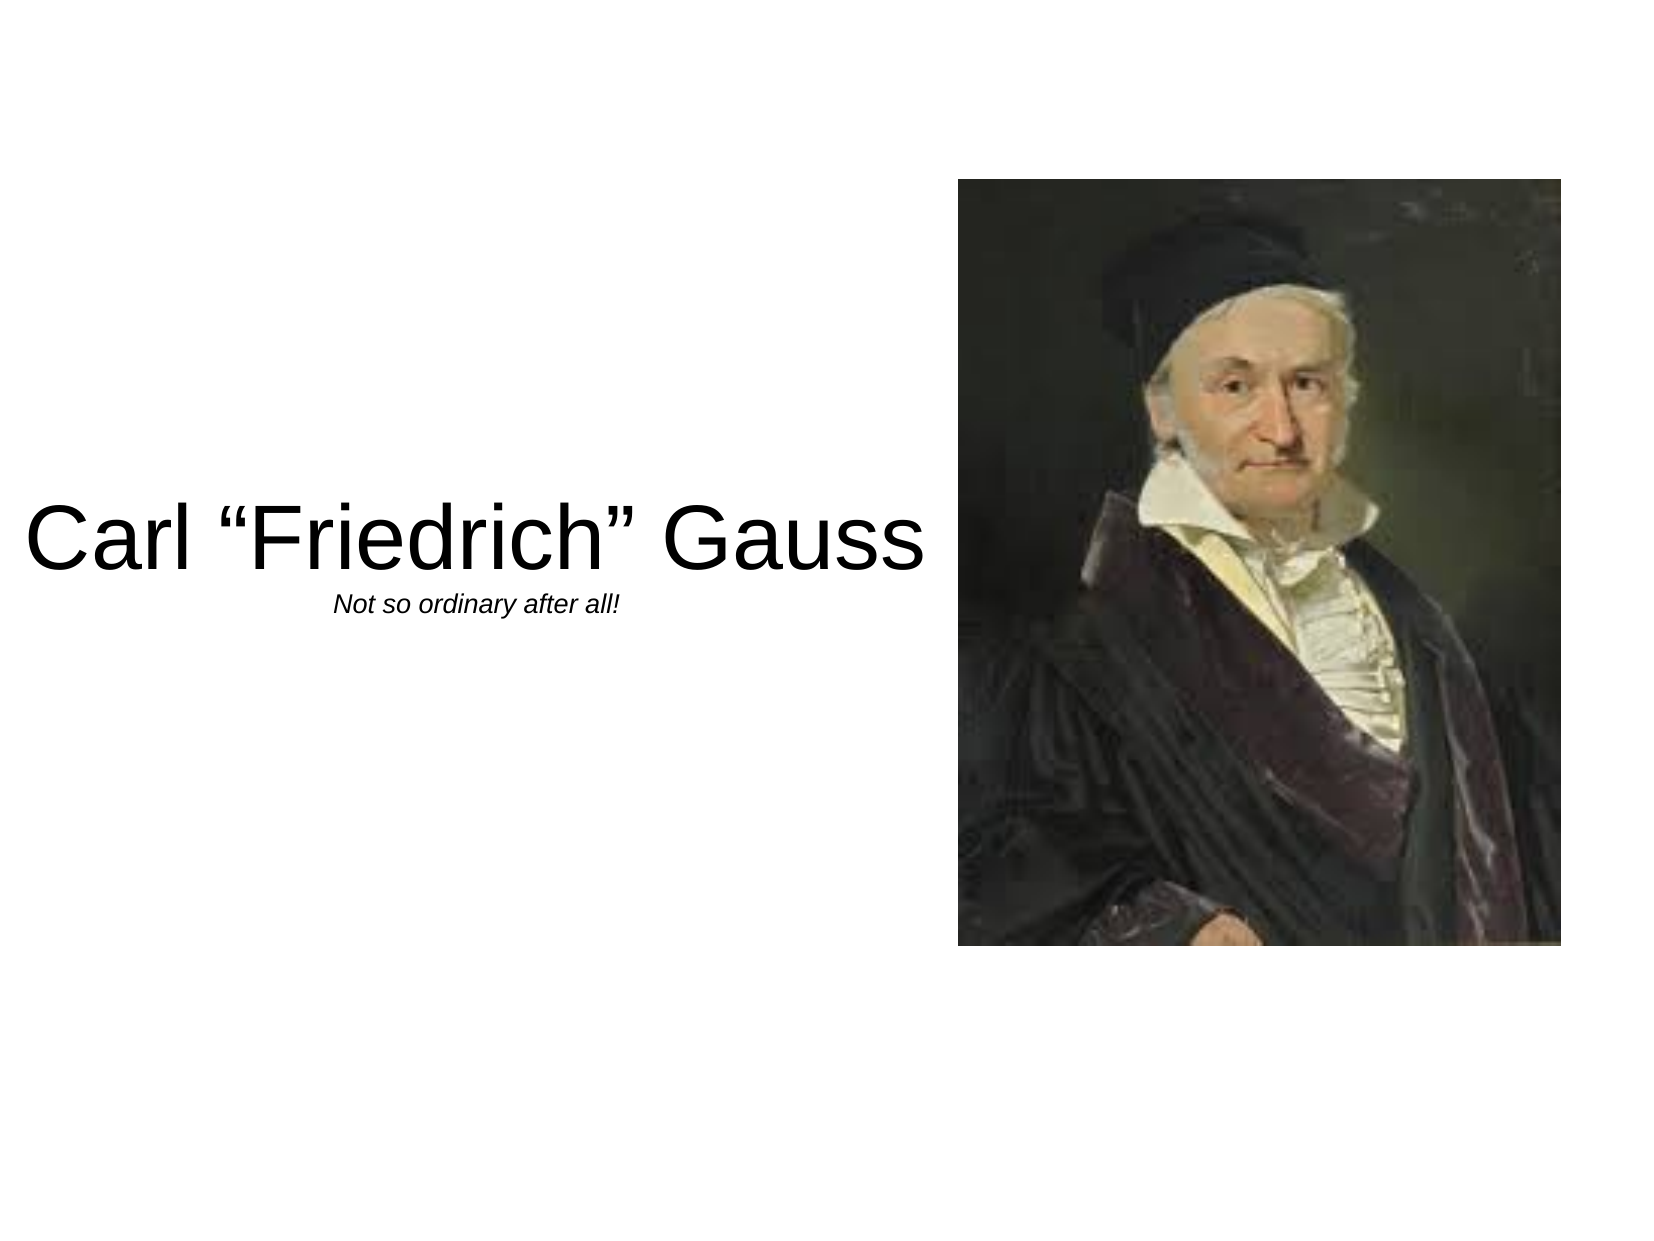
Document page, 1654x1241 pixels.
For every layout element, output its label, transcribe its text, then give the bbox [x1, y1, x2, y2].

title Carl “Friedrich” Gauss Not so ordinary after all! [0, 446, 1246, 661]
picture [958, 179, 1561, 946]
